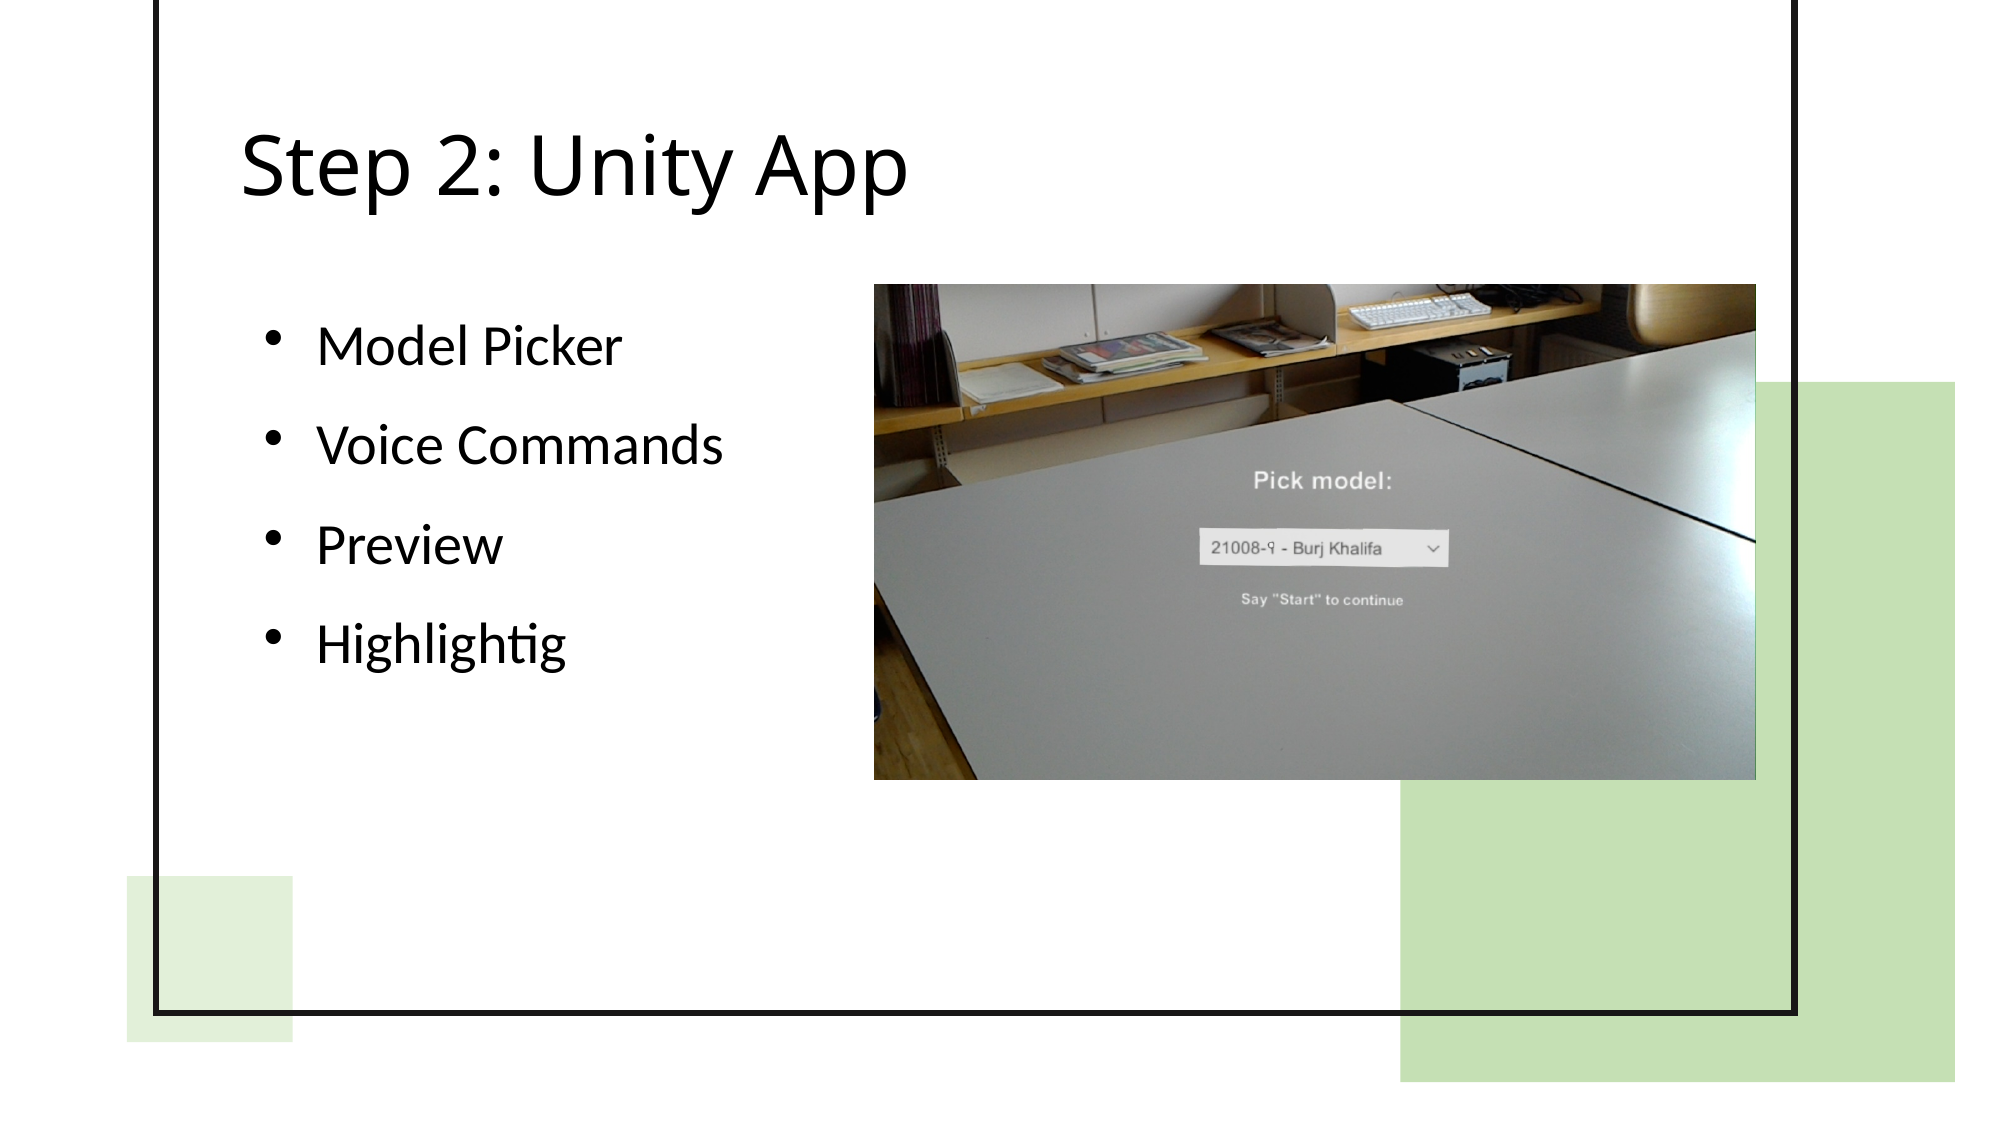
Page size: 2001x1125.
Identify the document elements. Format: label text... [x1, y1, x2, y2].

text_box Step 2: Unity App [225, 59, 1951, 277]
text_box Model Picker Voice Commands Preview Highlightig [230, 299, 1955, 1013]
picture [874, 284, 1756, 781]
